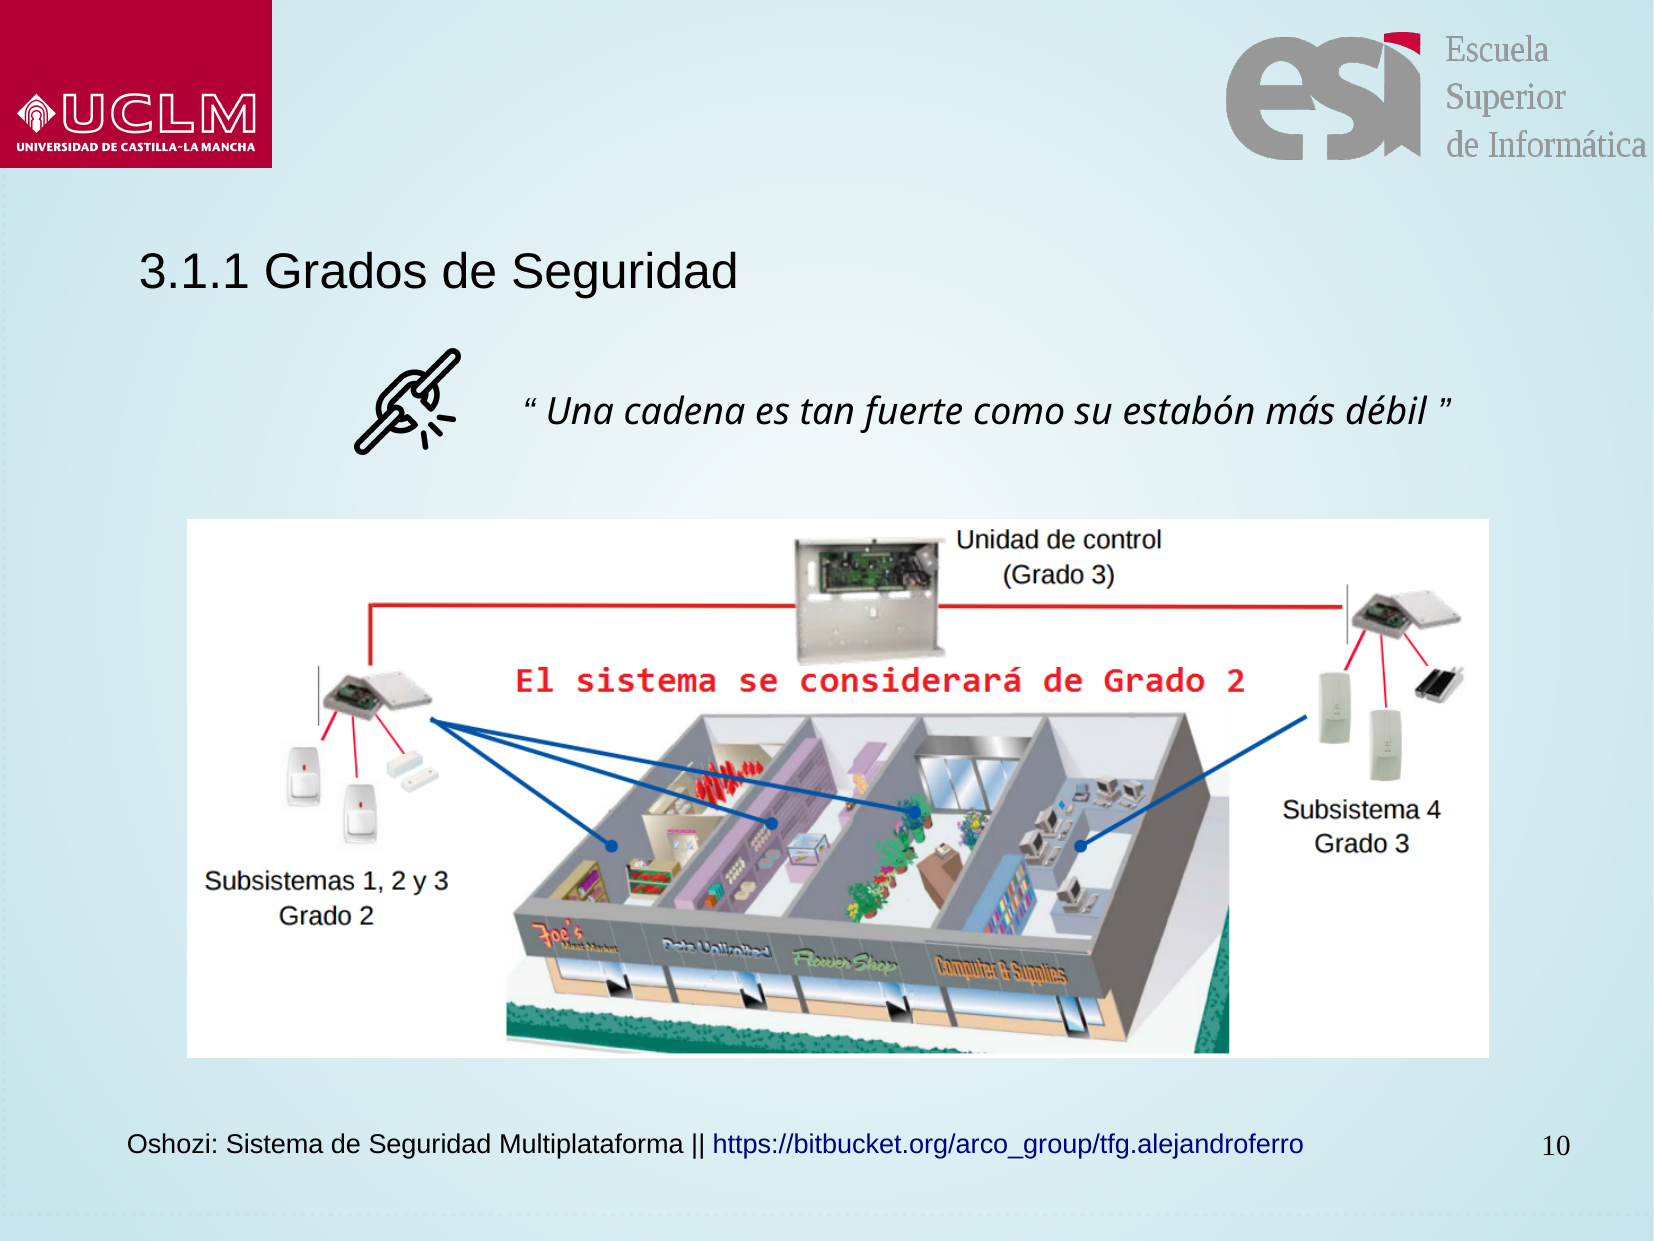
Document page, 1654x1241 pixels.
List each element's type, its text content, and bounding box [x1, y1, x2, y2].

picture [0, 0, 1654, 1241]
text_box “ Una cadena es tan fuerte como su estabón más débil ” [507, 381, 1300, 443]
text_box Oshozi: Sistema de Seguridad Multiplataforma || https://bitbucket.org/arco_group/tfg.alejandroferro [112, 1112, 1625, 1170]
text_box 3.1.1 Grados de Seguridad [124, 236, 1128, 343]
